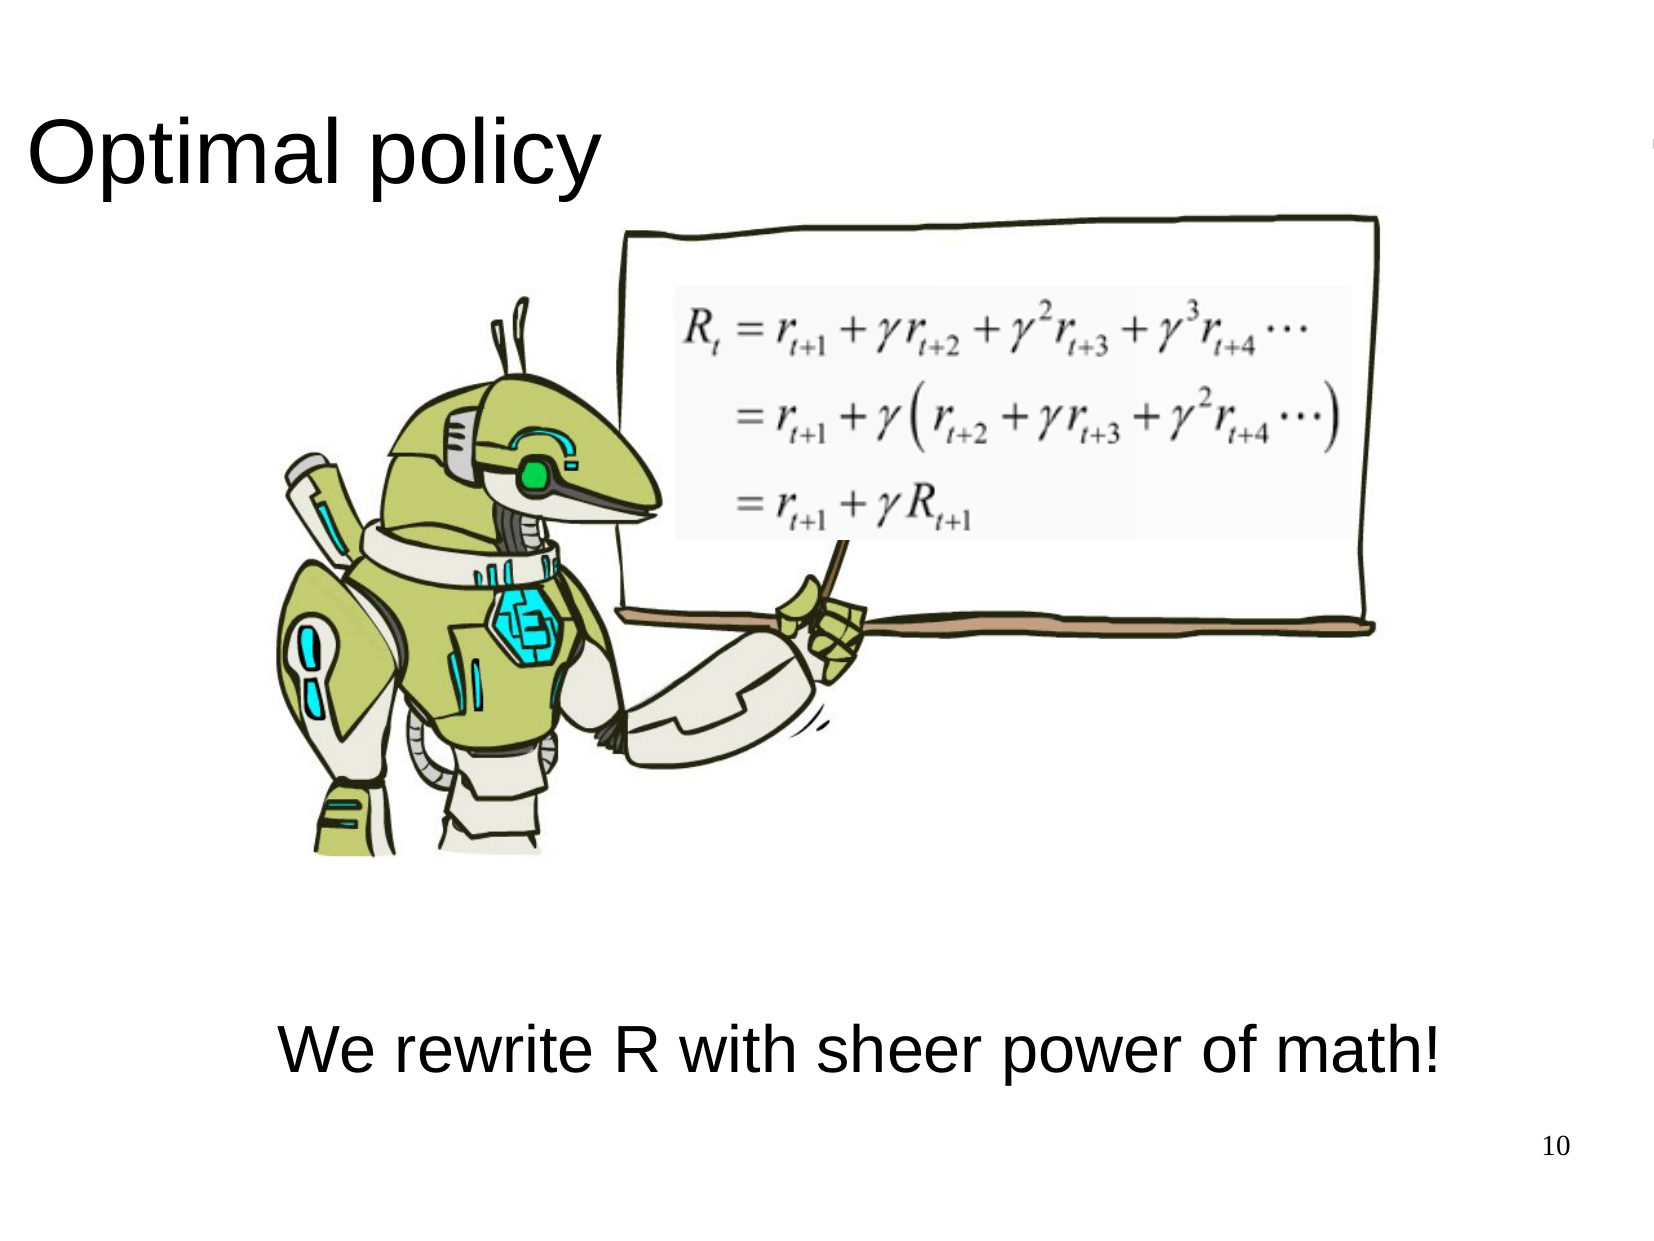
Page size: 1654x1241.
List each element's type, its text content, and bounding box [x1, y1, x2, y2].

text_box Optimal policy [11, 93, 619, 211]
text_box [0, 3, 1654, 203]
text_box We rewrite R with sheer power of math! [240, 1005, 1481, 1141]
picture [0, 203, 1654, 931]
